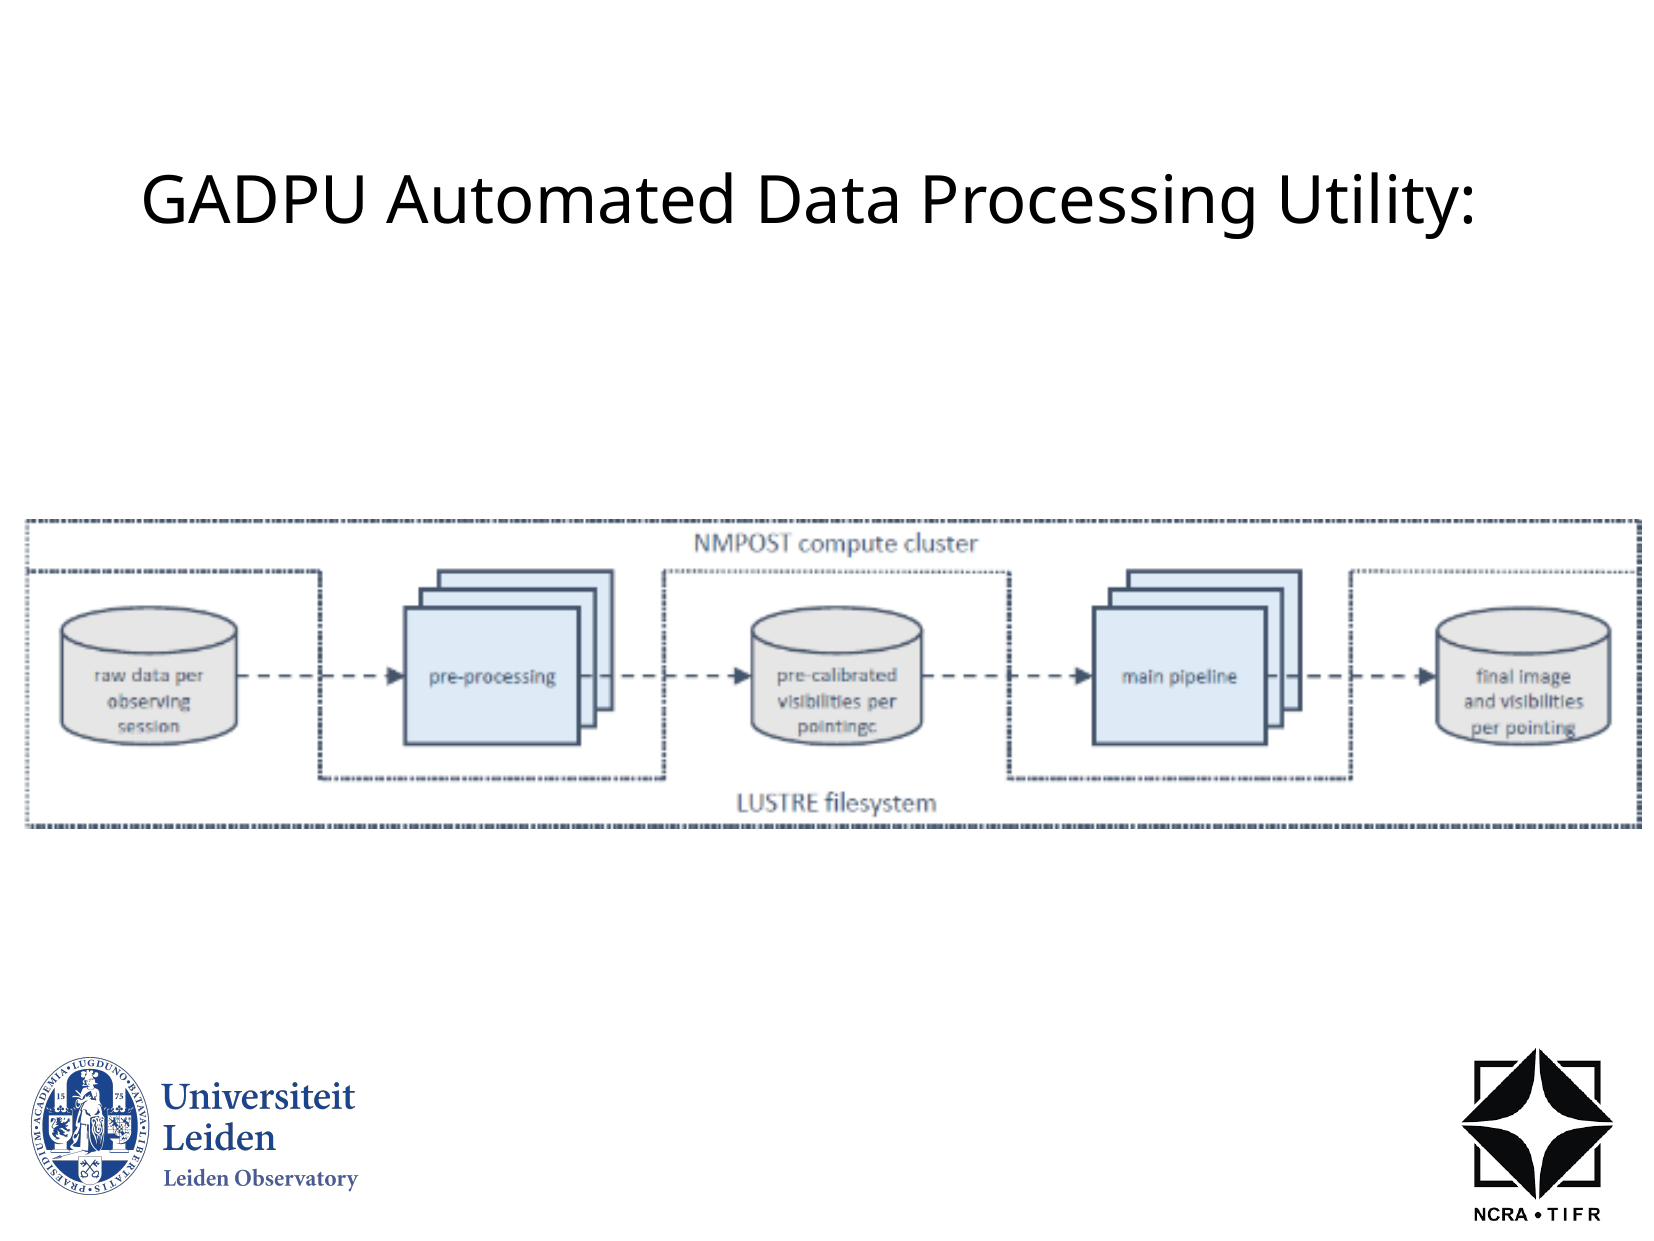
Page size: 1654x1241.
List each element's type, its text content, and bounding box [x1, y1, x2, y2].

picture [1461, 1048, 1613, 1222]
text_box GADPU Automated Data Processing Utility: [125, 144, 1481, 237]
picture [23, 519, 1642, 829]
picture [0, 1011, 401, 1241]
